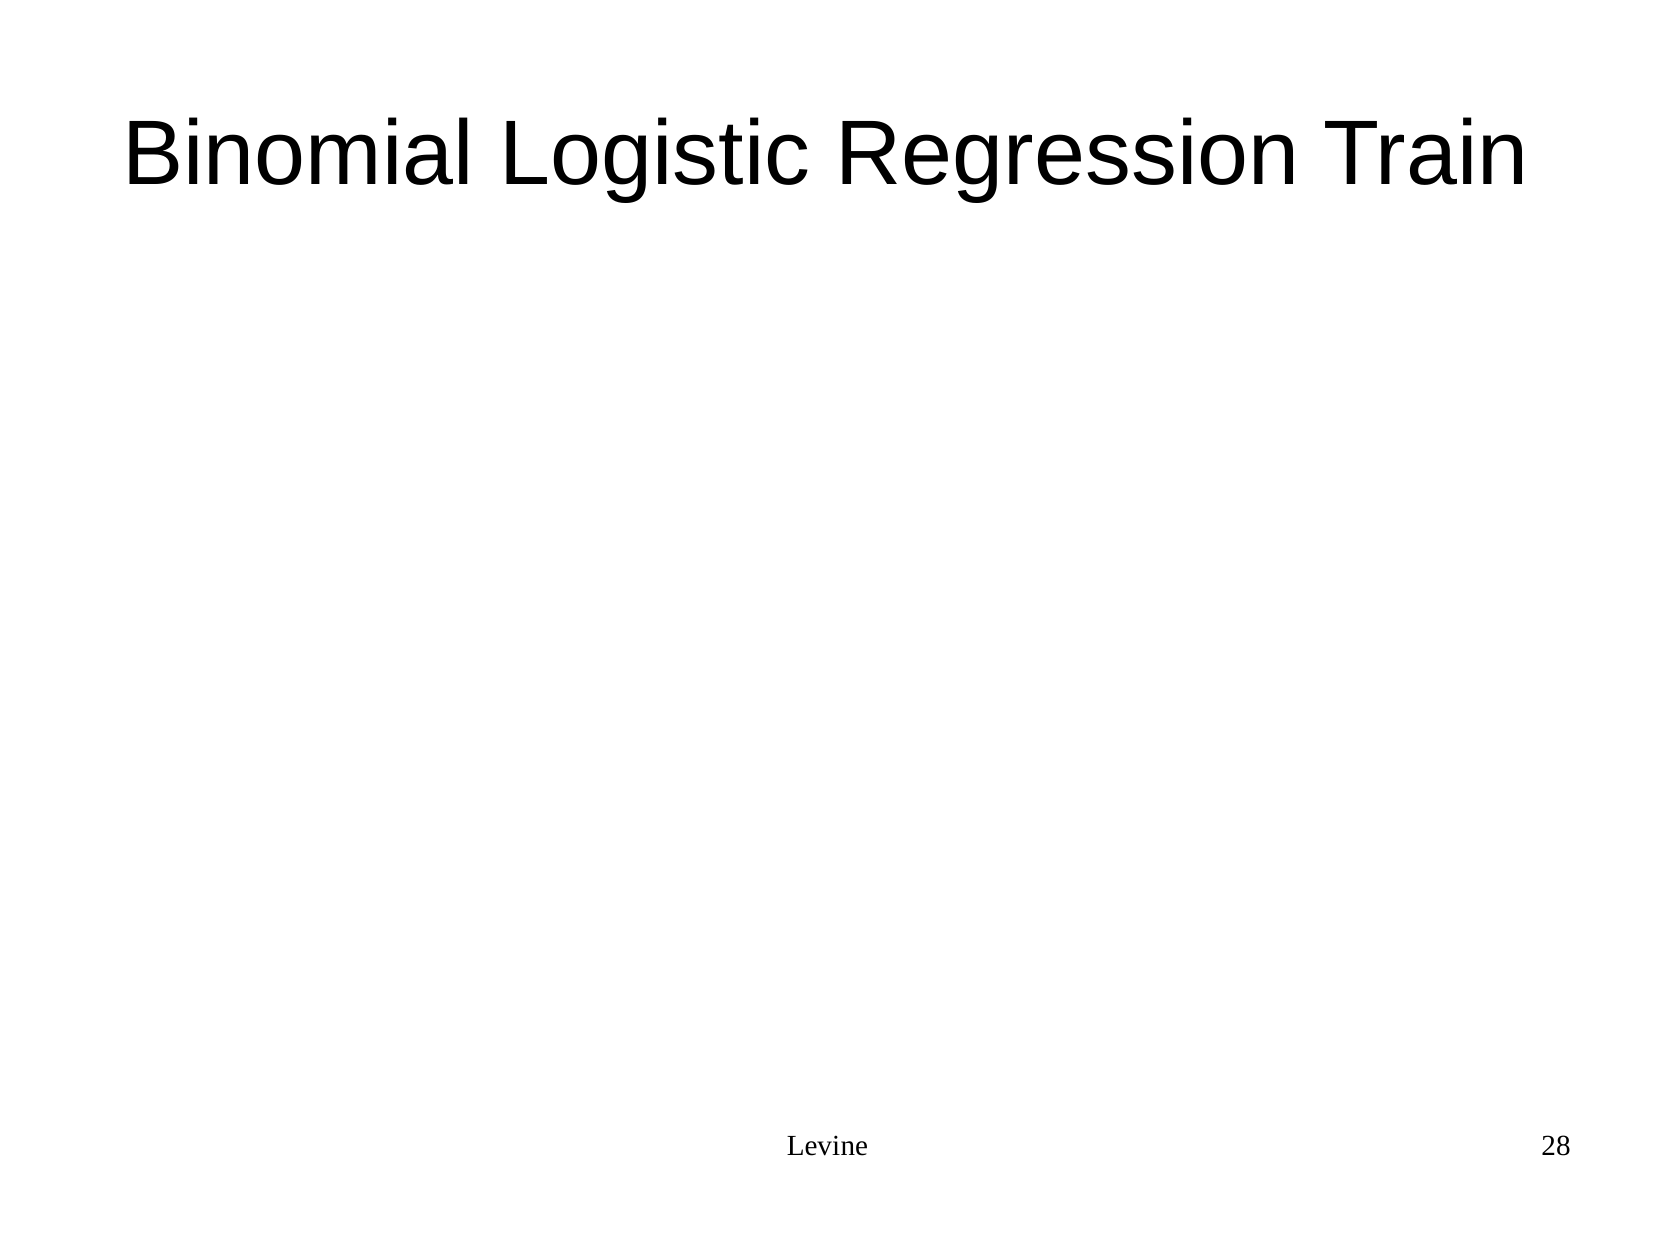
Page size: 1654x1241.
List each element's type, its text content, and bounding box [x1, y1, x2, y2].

title Binomial Logistic Regression Train [82, 49, 1571, 257]
